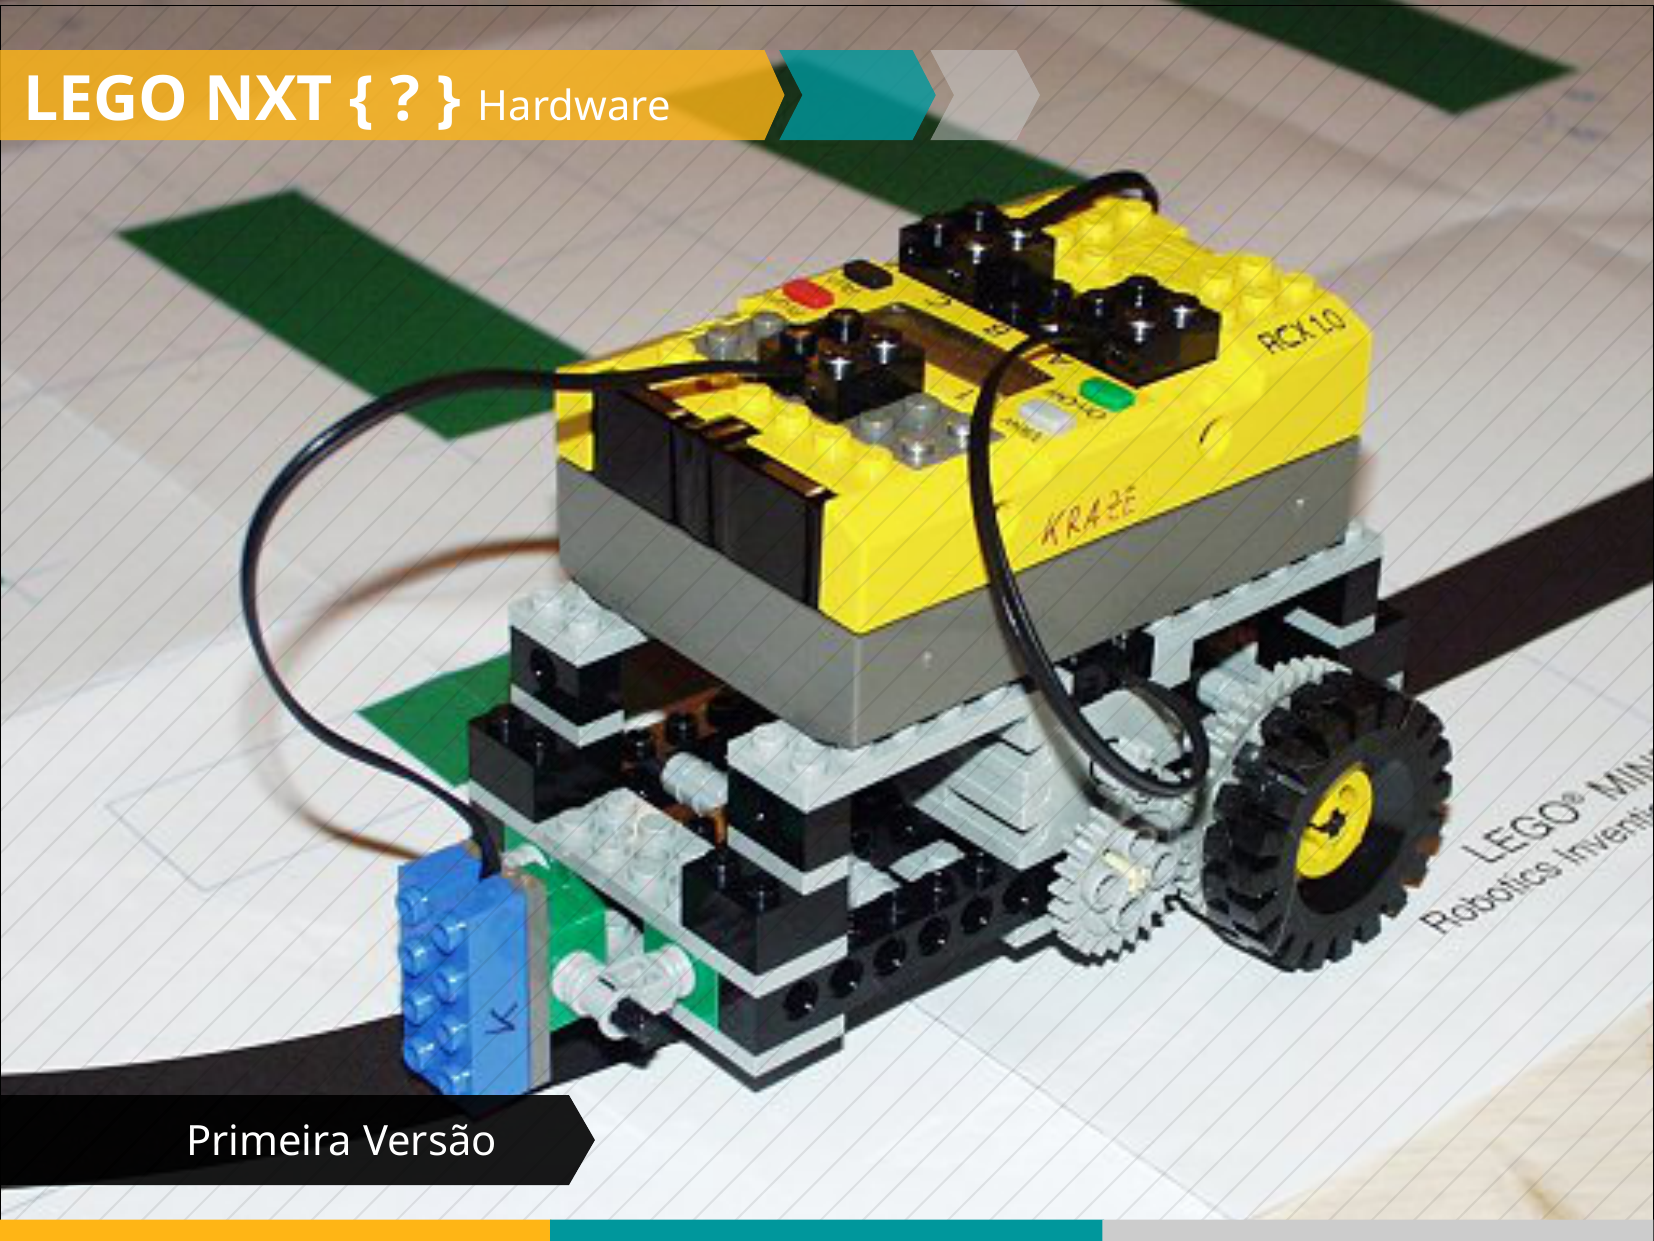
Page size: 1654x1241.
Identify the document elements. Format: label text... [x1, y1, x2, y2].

picture [0, 0, 1654, 5]
text_box [0, 5, 1654, 1241]
text_box LEGO NXT { ? } Hardware [8, 32, 703, 144]
